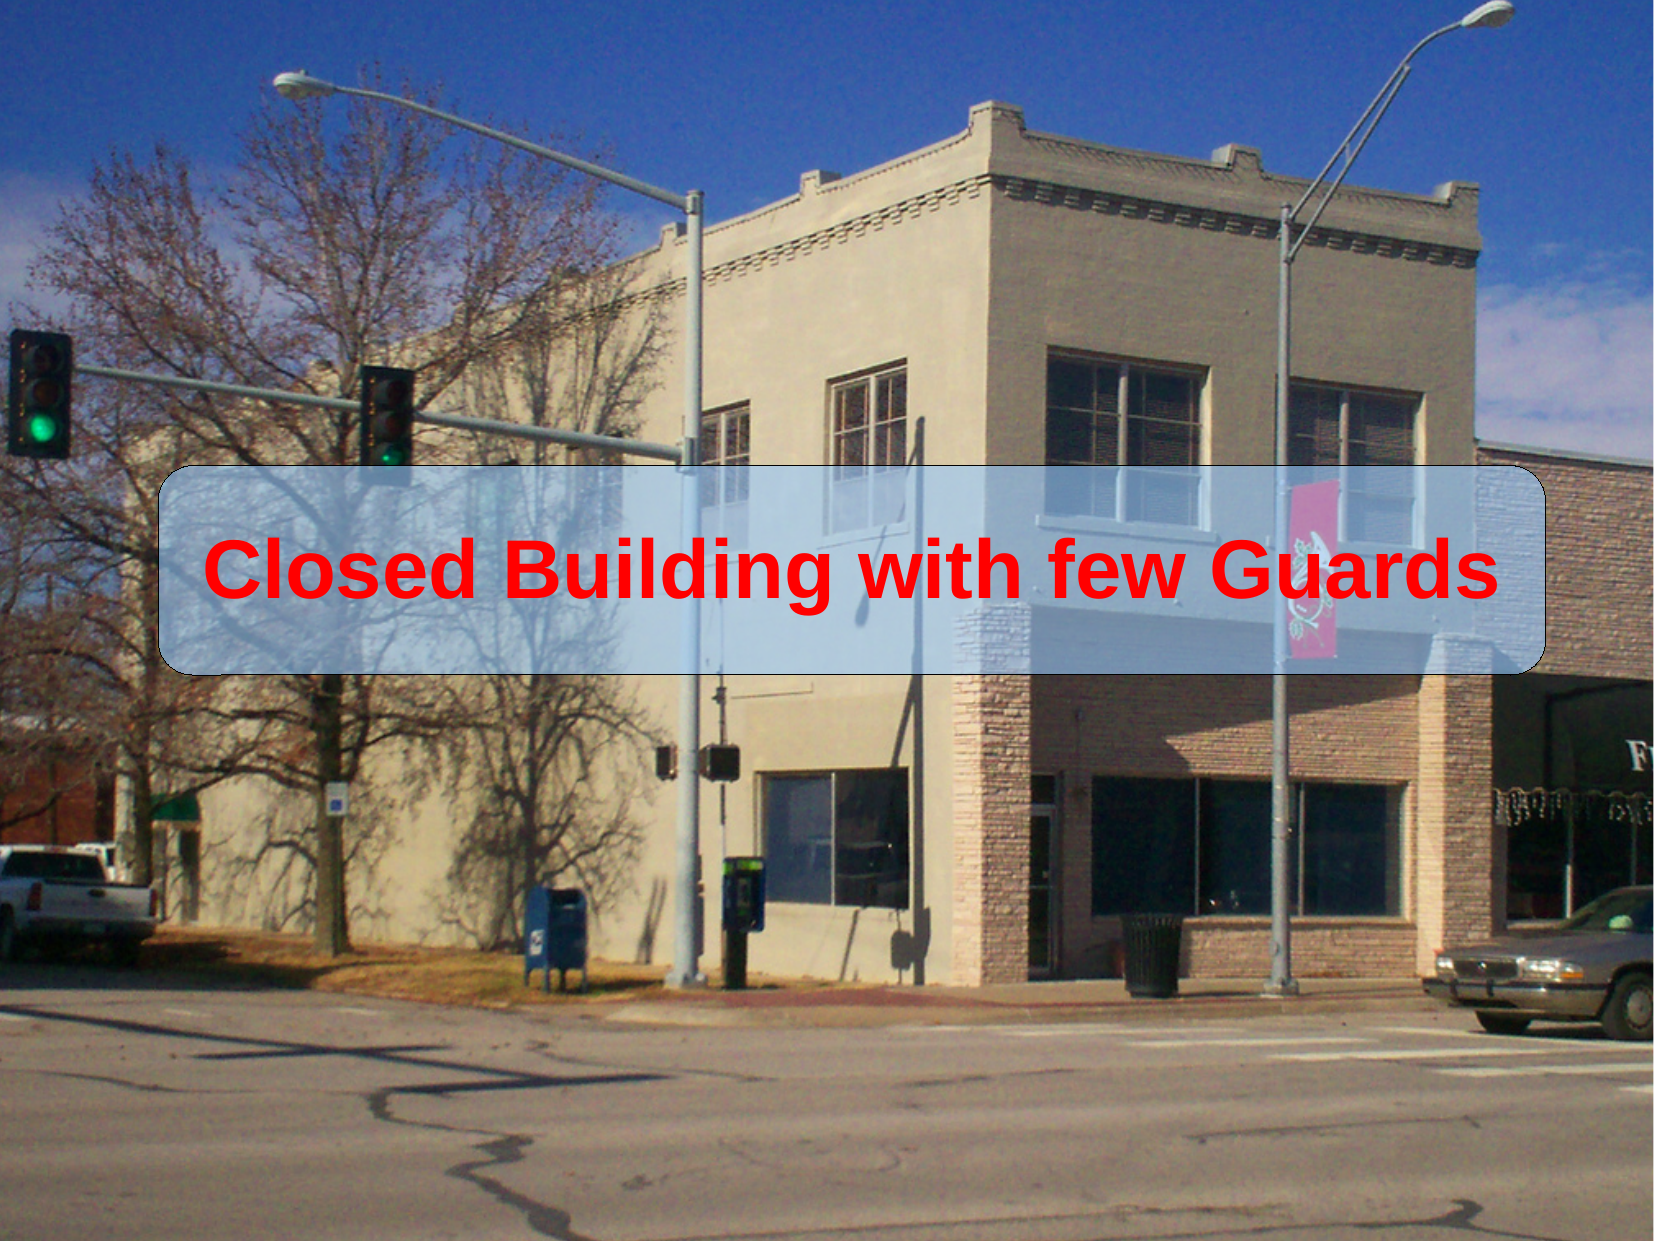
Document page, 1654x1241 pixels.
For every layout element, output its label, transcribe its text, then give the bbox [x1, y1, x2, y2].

picture [0, 0, 1654, 1241]
text_box Closed Building with few Guards [158, 465, 1546, 676]
